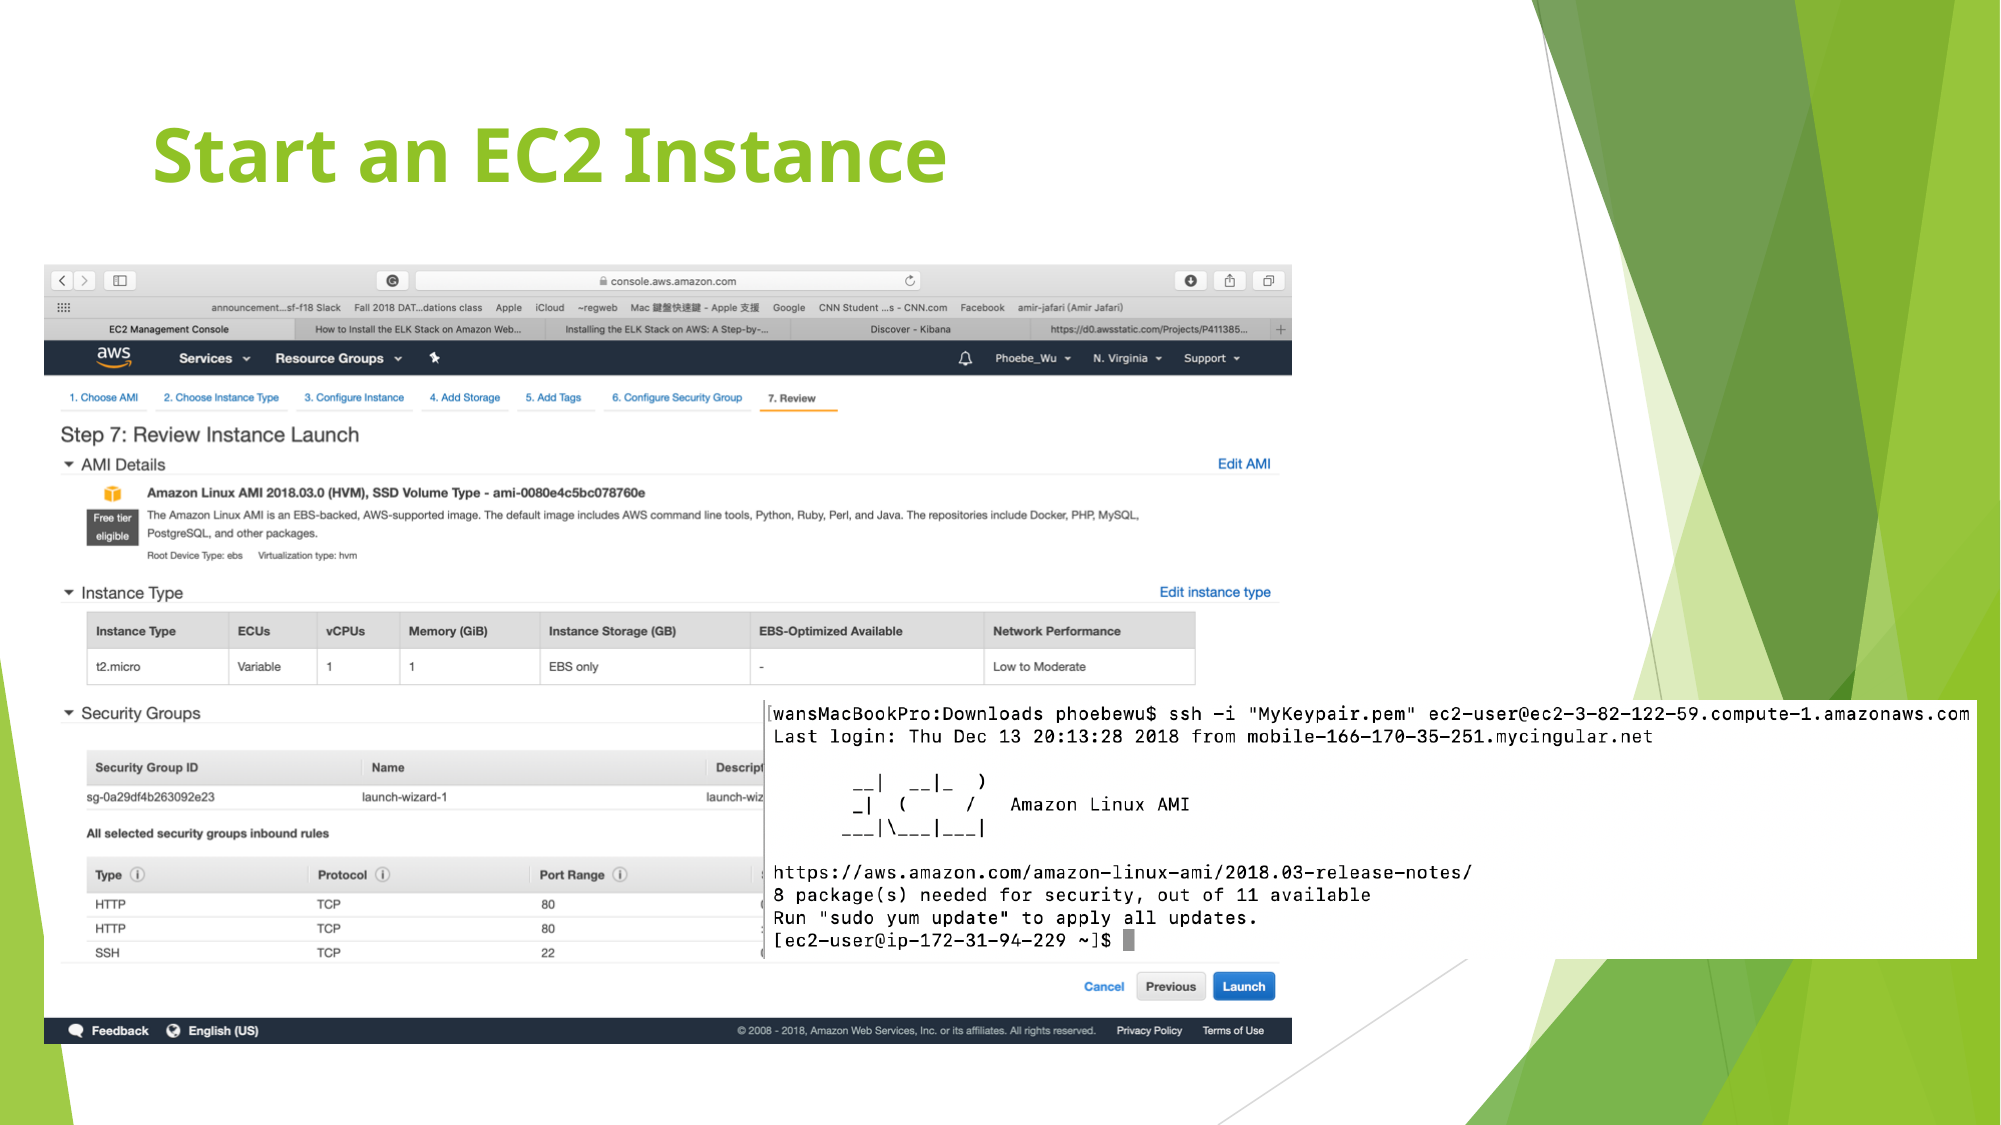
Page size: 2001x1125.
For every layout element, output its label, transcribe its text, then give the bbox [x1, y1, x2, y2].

title Start an EC2 Instance [137, 59, 1863, 247]
picture [44, 264, 1977, 1045]
